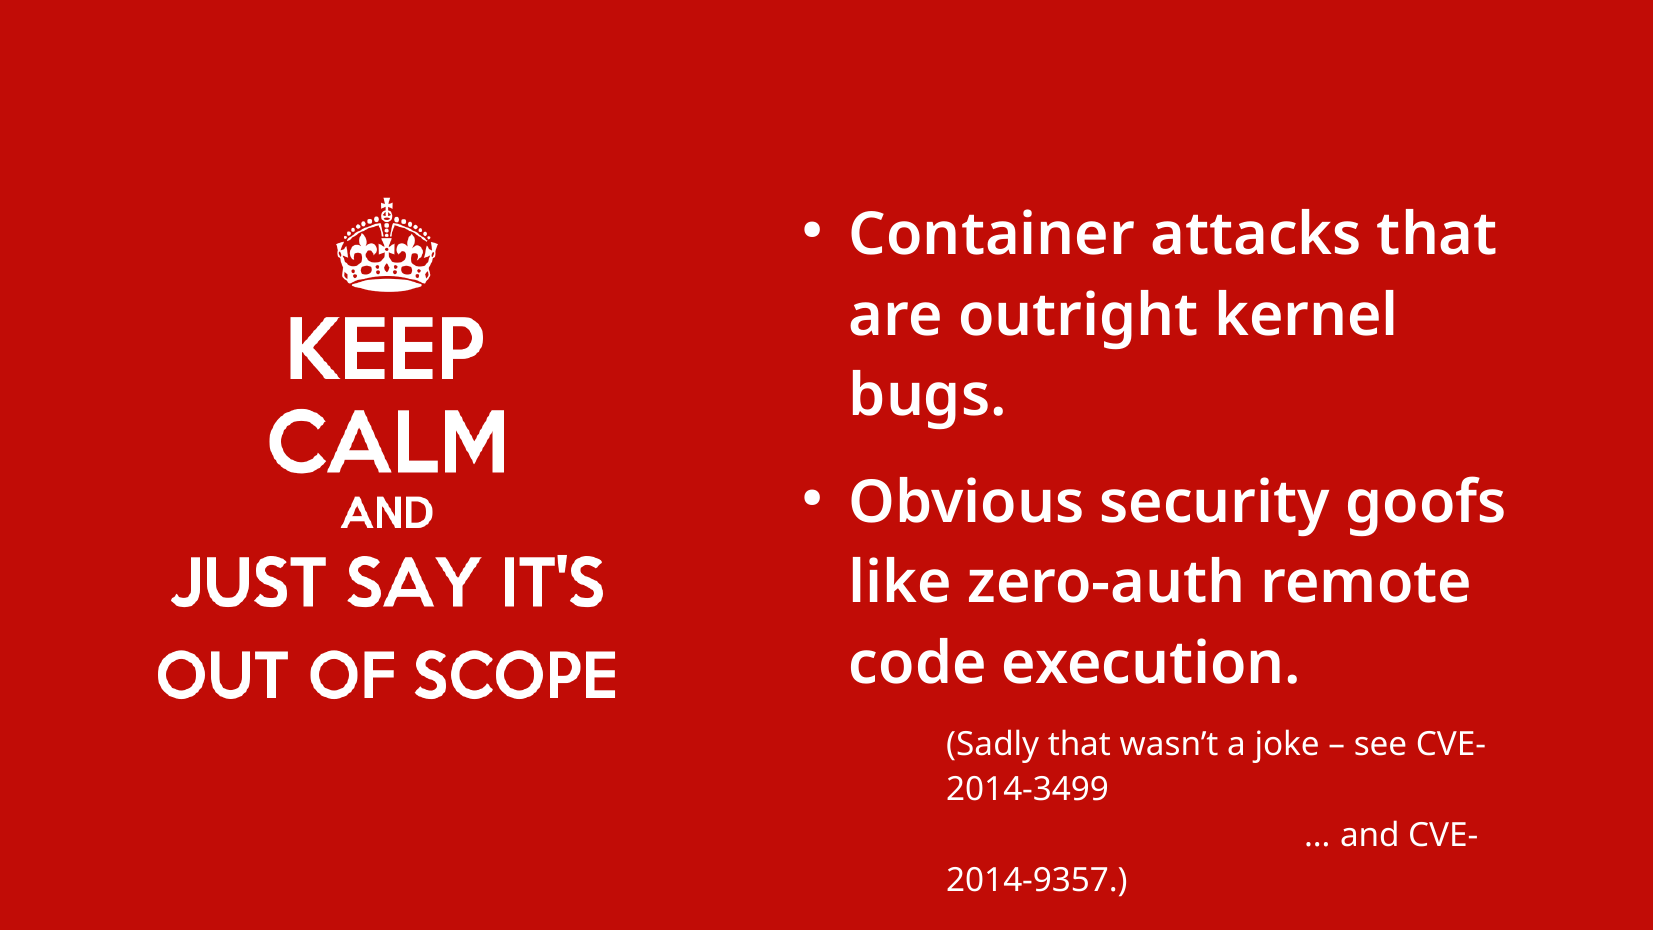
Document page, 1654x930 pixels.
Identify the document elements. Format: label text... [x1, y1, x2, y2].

list Container attacks that are outright kernel bugs. Obvious security goofs like zero-auth remote code execution. [785, 176, 1512, 716]
text_box (Sadly that wasn’t a joke – see CVE-2014-3499 … and CVE-2014-9357.) [931, 712, 1537, 864]
picture [155, 176, 618, 716]
